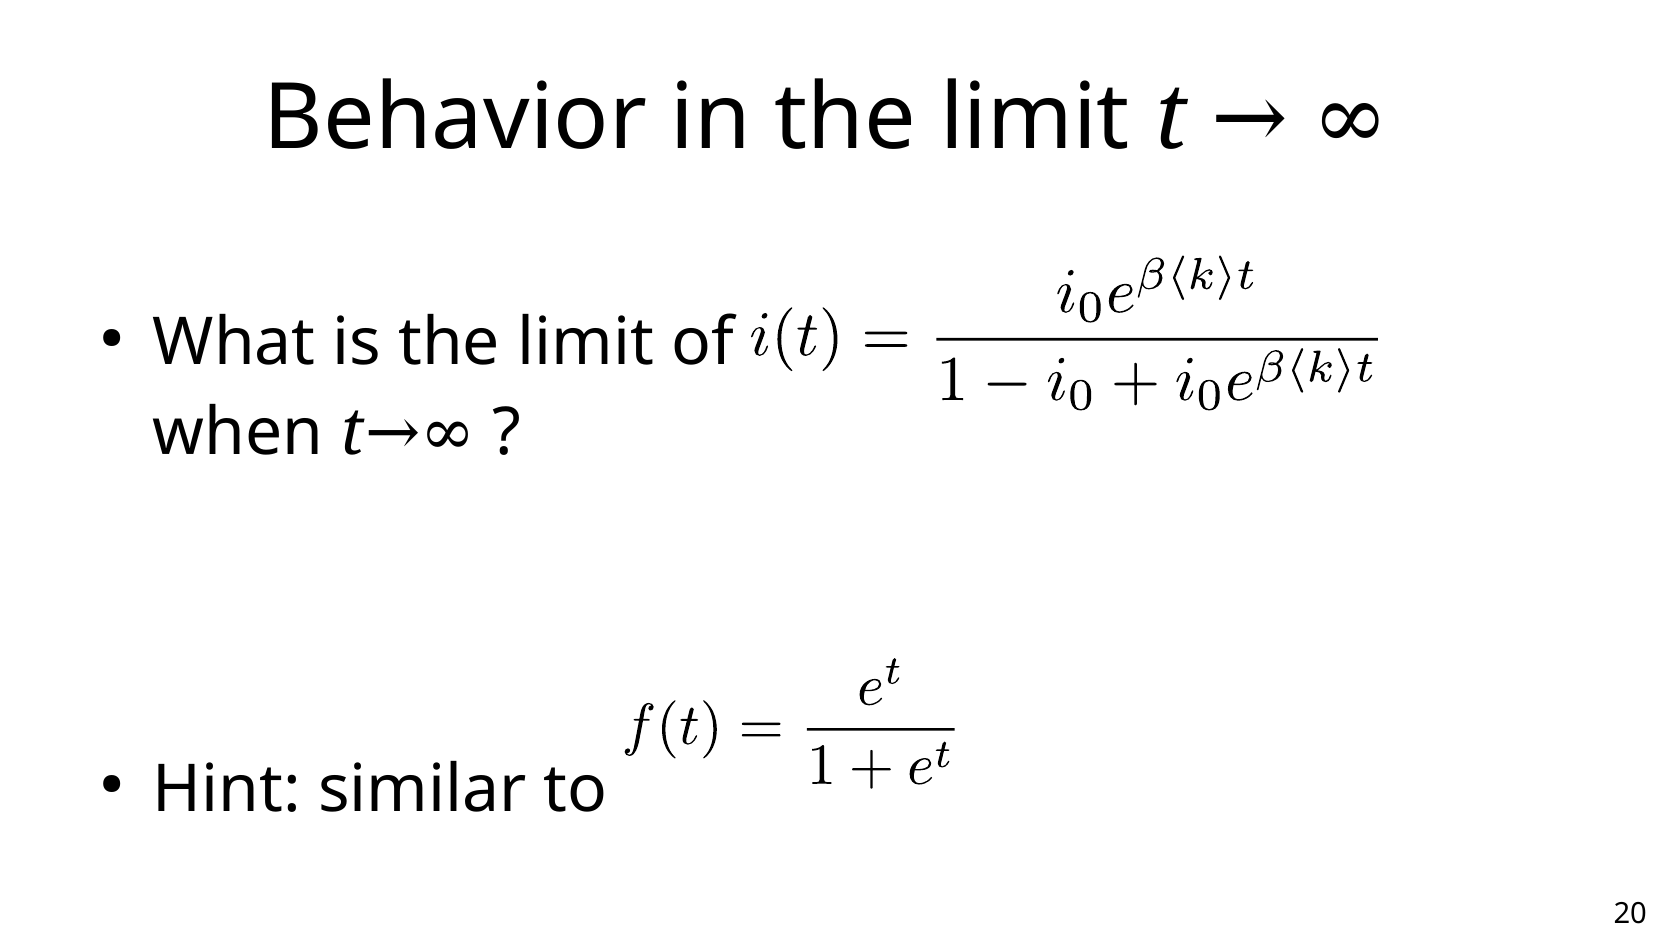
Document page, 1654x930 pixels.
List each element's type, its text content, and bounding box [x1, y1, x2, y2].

title Behavior in the limit t → ∞ [82, 1, 1571, 225]
list What is the limit of when t→∞ ? Hint: similar to [82, 294, 1571, 834]
text_box [749, 255, 1378, 411]
text_box [621, 658, 955, 789]
